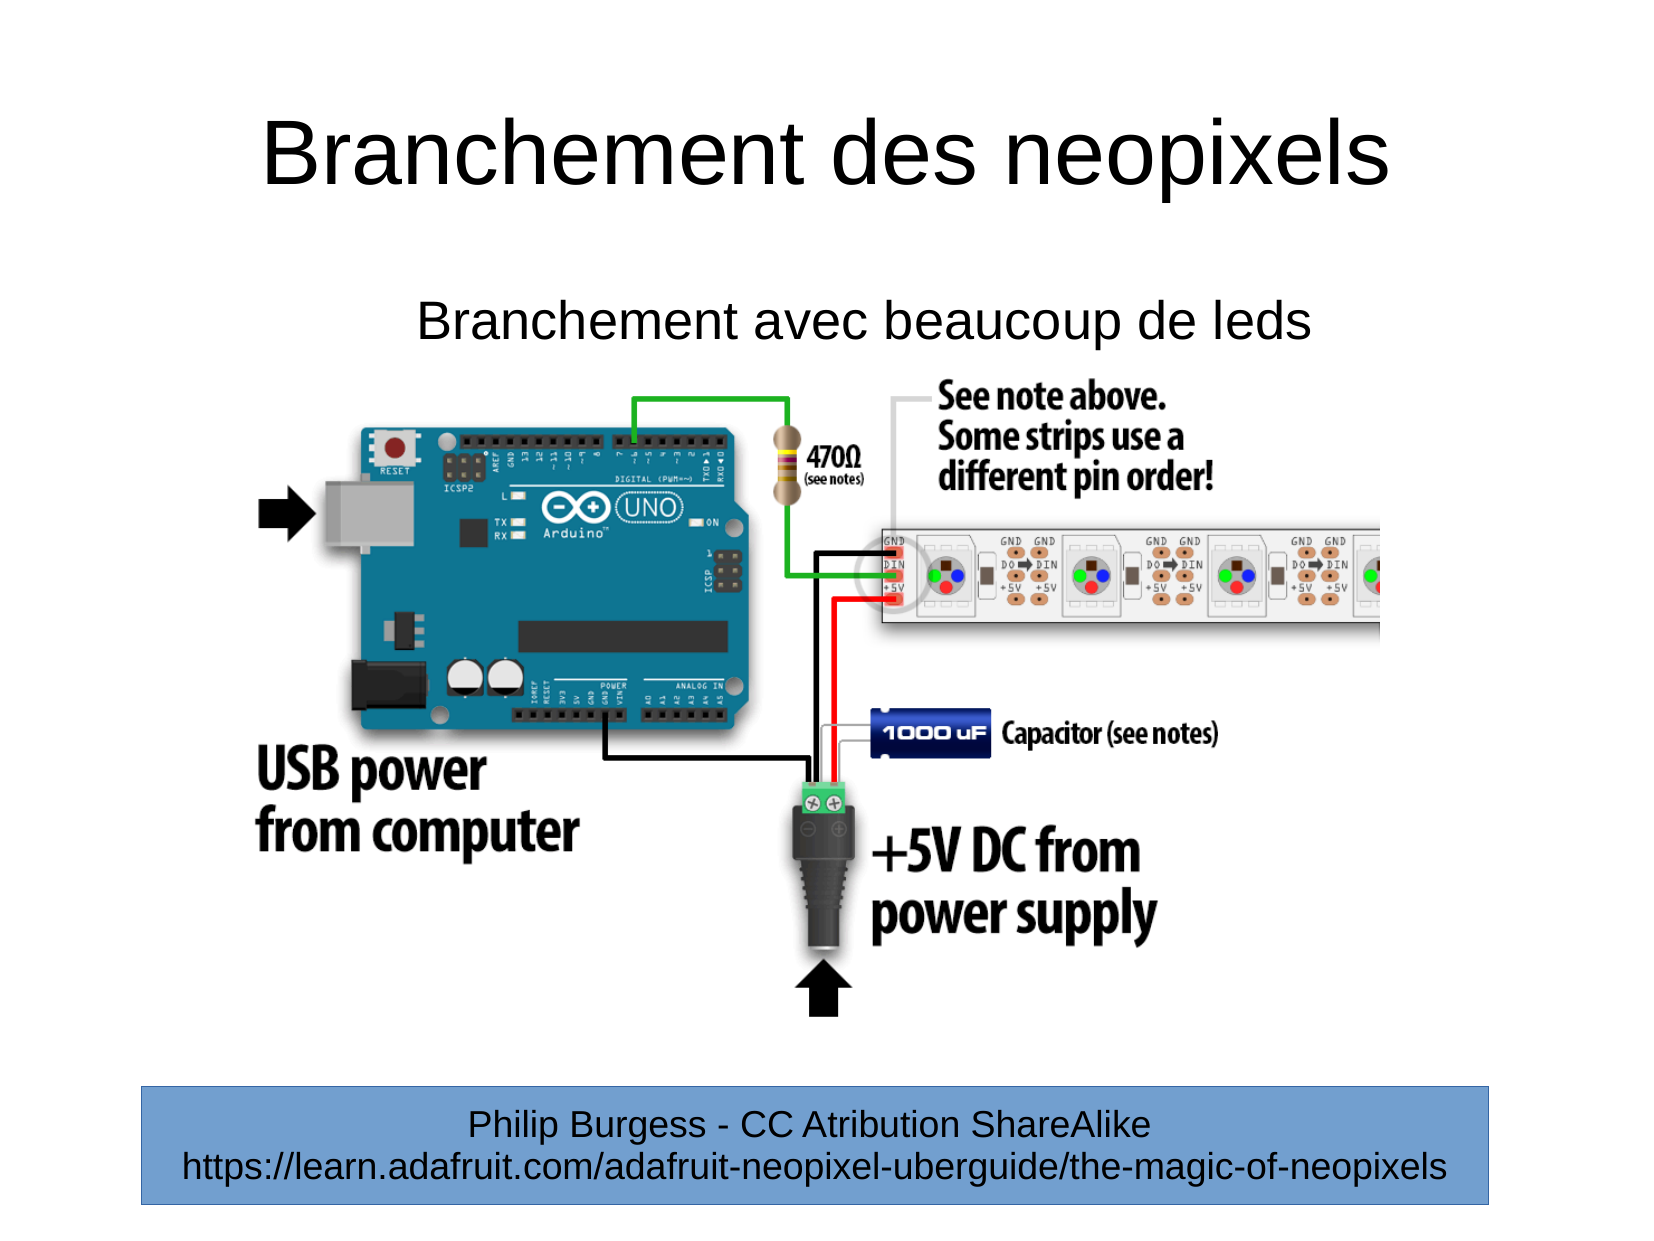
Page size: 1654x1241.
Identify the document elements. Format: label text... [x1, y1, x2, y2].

text_box Branchement avec beaucoup de leds [401, 283, 1329, 359]
title Branchement des neopixels [82, 49, 1571, 257]
picture [236, 366, 1380, 1037]
text_box Philip Burgess - CC Atribution ShareAlike https://learn.adafruit.com/adafruit-neopixel-uberguide/the-magic-of-neopixels [141, 1086, 1489, 1205]
